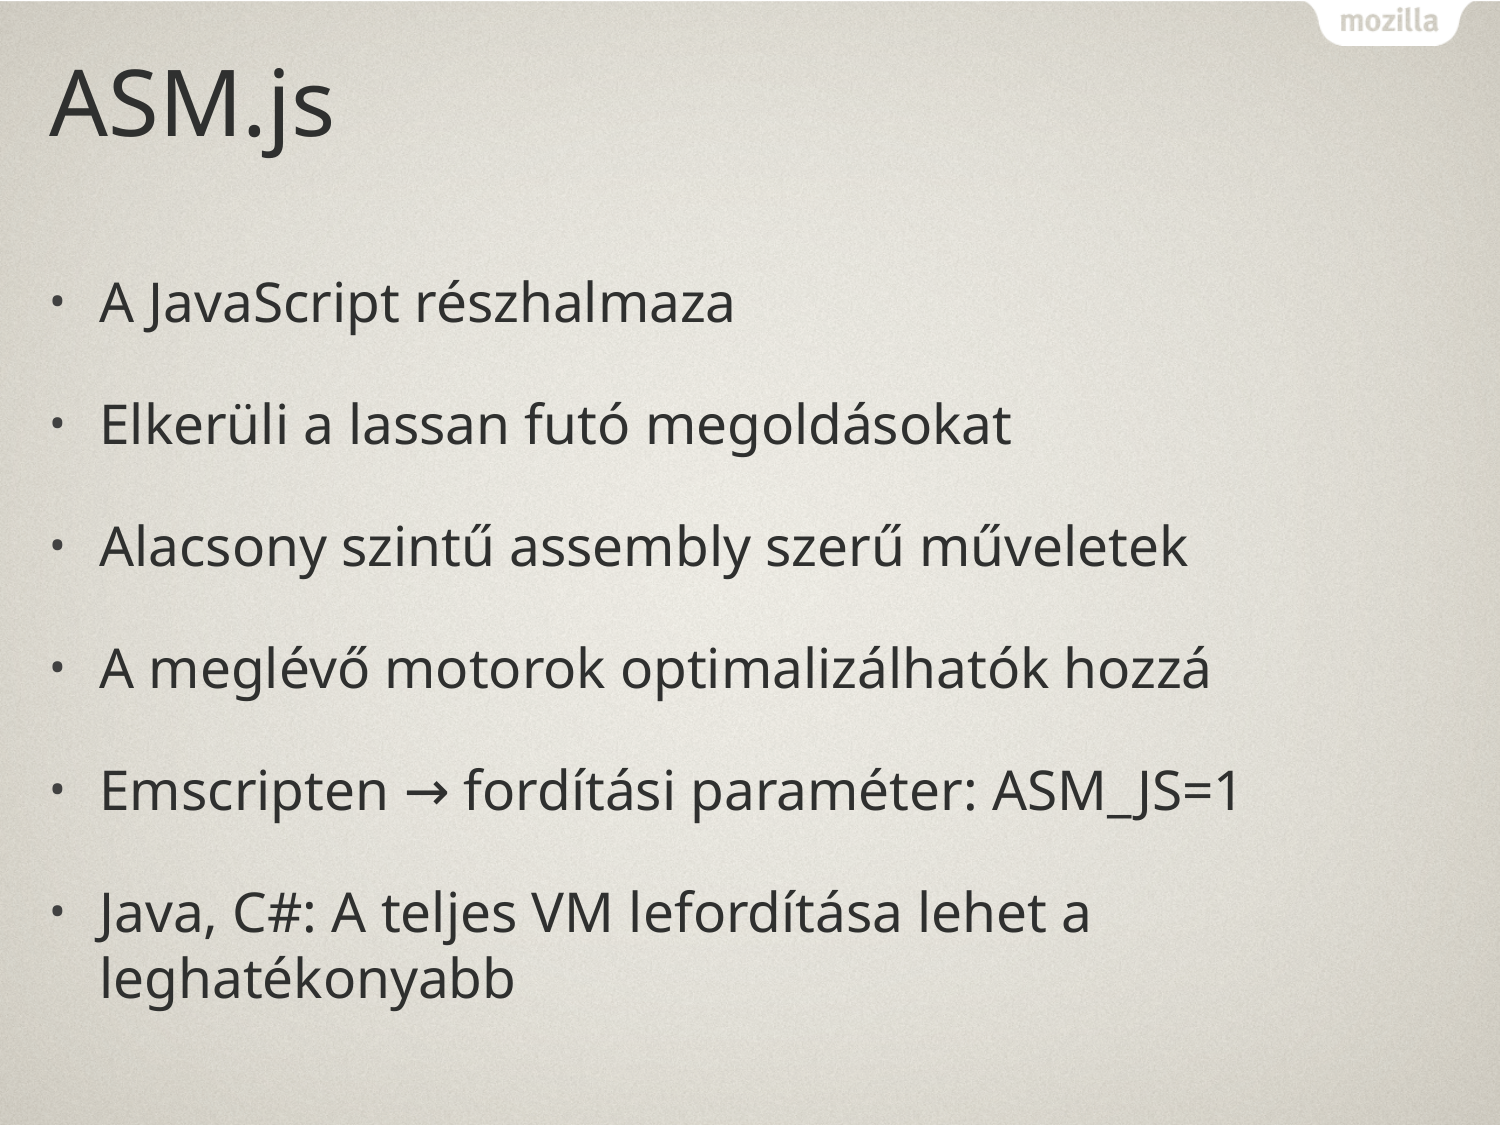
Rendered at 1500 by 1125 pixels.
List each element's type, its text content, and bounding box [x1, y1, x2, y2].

list A JavaScript részhalmaza Elkerüli a lassan futó megoldásokat Alacsony szintű assembly szerű műveletek A meglévő motorok optimalizálhatók hozzá Emscripten → fordítási paraméter: ASM_JS=1 Java, C#: A teljes VM lefordítása lehet a leghatékonyabb [40, 214, 1459, 1063]
title ASM.js [40, 0, 1459, 214]
picture [0, 0, 1500, 1125]
